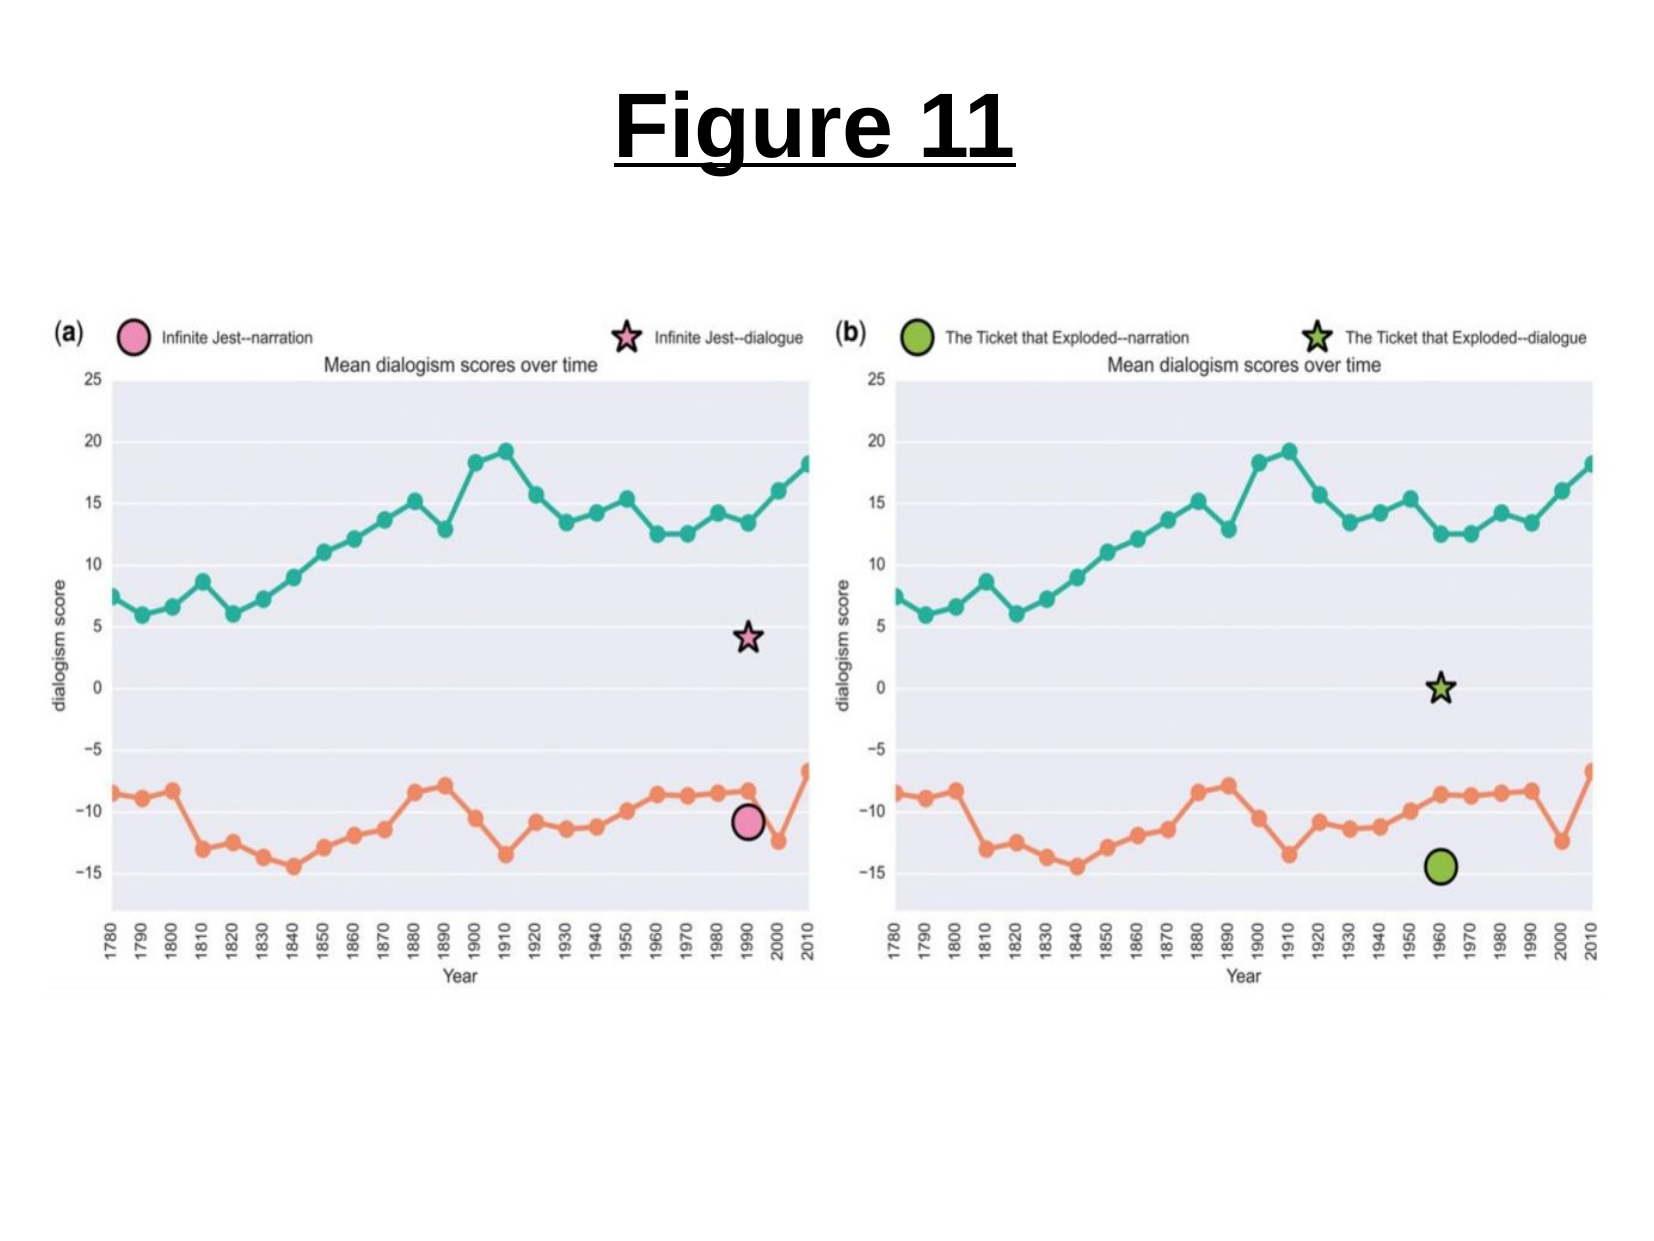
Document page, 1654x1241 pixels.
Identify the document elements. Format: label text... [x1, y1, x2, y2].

picture [0, 236, 1654, 1123]
title Figure 11 [472, 38, 1158, 213]
